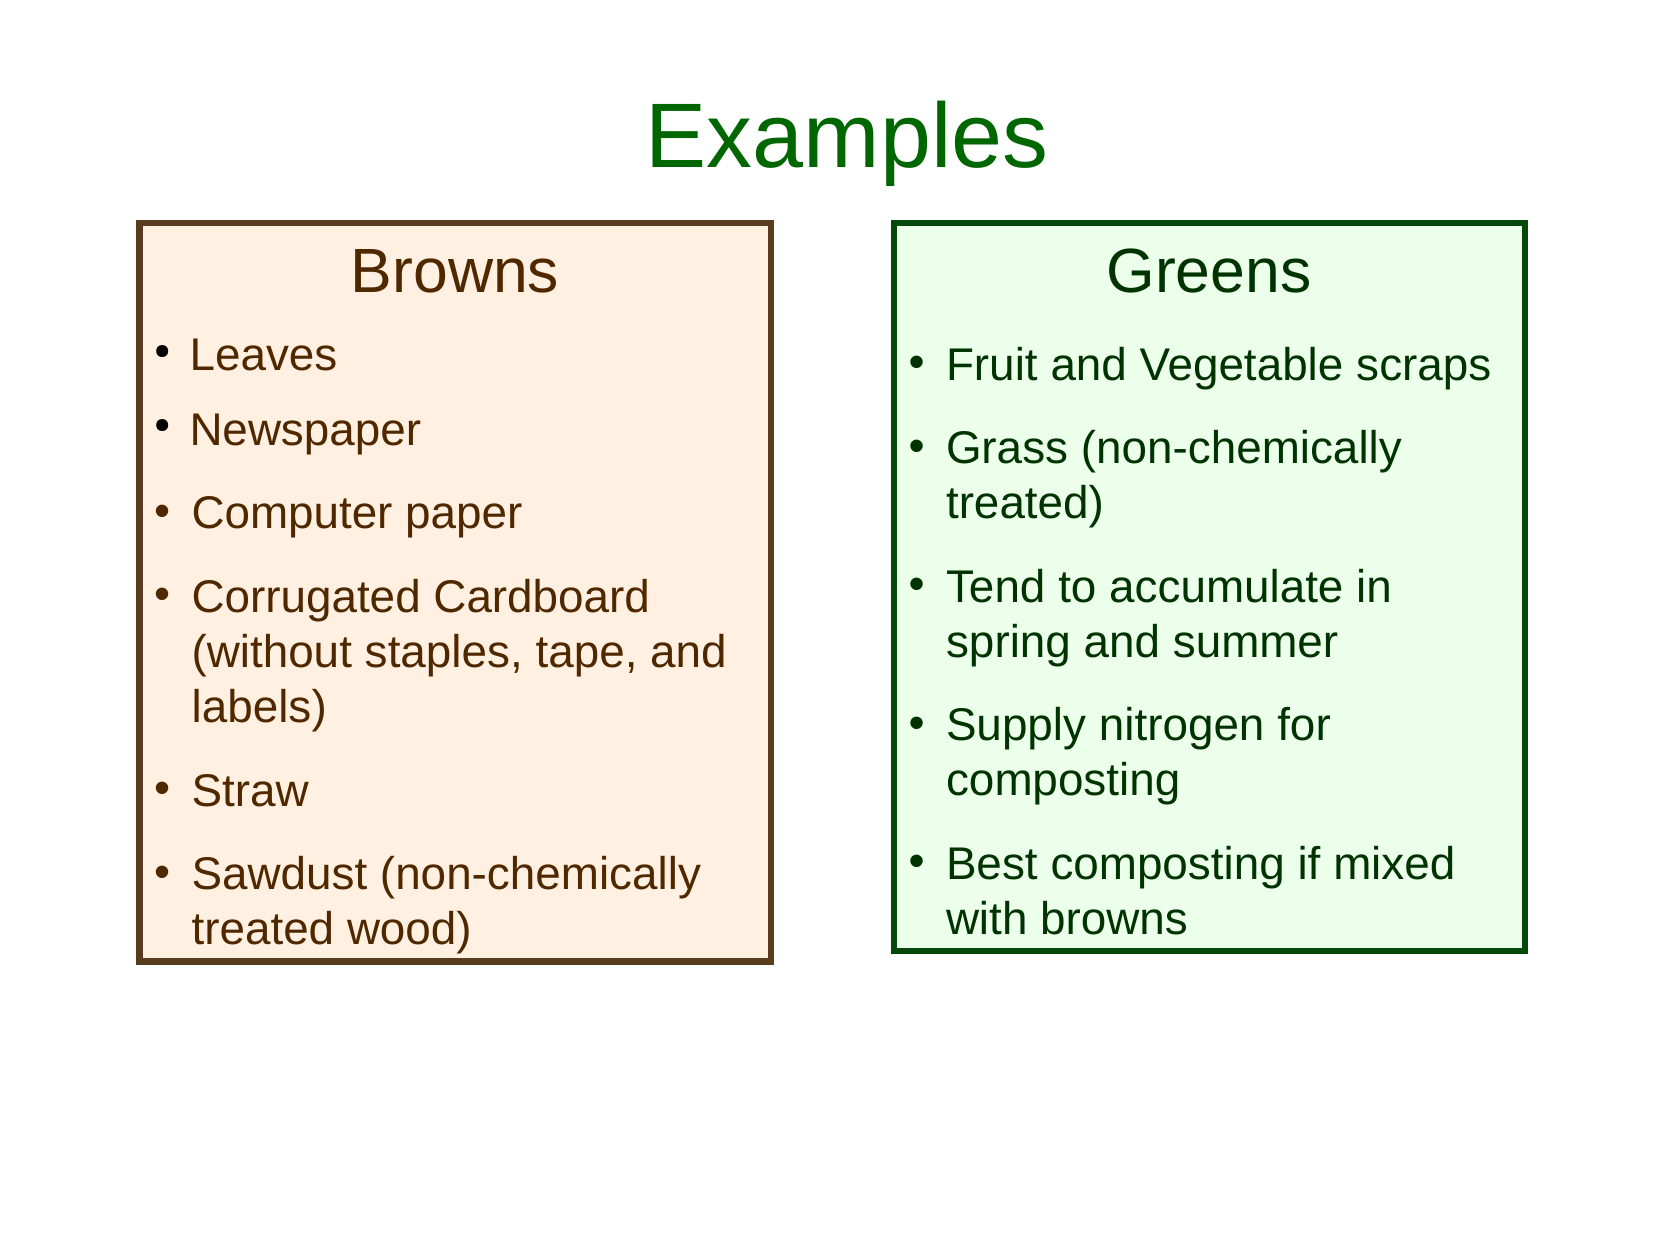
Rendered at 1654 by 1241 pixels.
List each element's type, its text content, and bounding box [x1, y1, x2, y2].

text_box Examples [120, 76, 1576, 195]
text_box Greens Fruit and Vegetable scraps Grass (non-chemically treated) Tend to accumulate in spring and summer Supply nitrogen for composting Best composting if mixed with browns [893, 222, 1525, 952]
text_box Browns Leaves Newspaper Computer paper Corrugated Cardboard (without staples, tape, and labels) Straw Sawdust (non-chemically treated wood) [139, 222, 771, 962]
